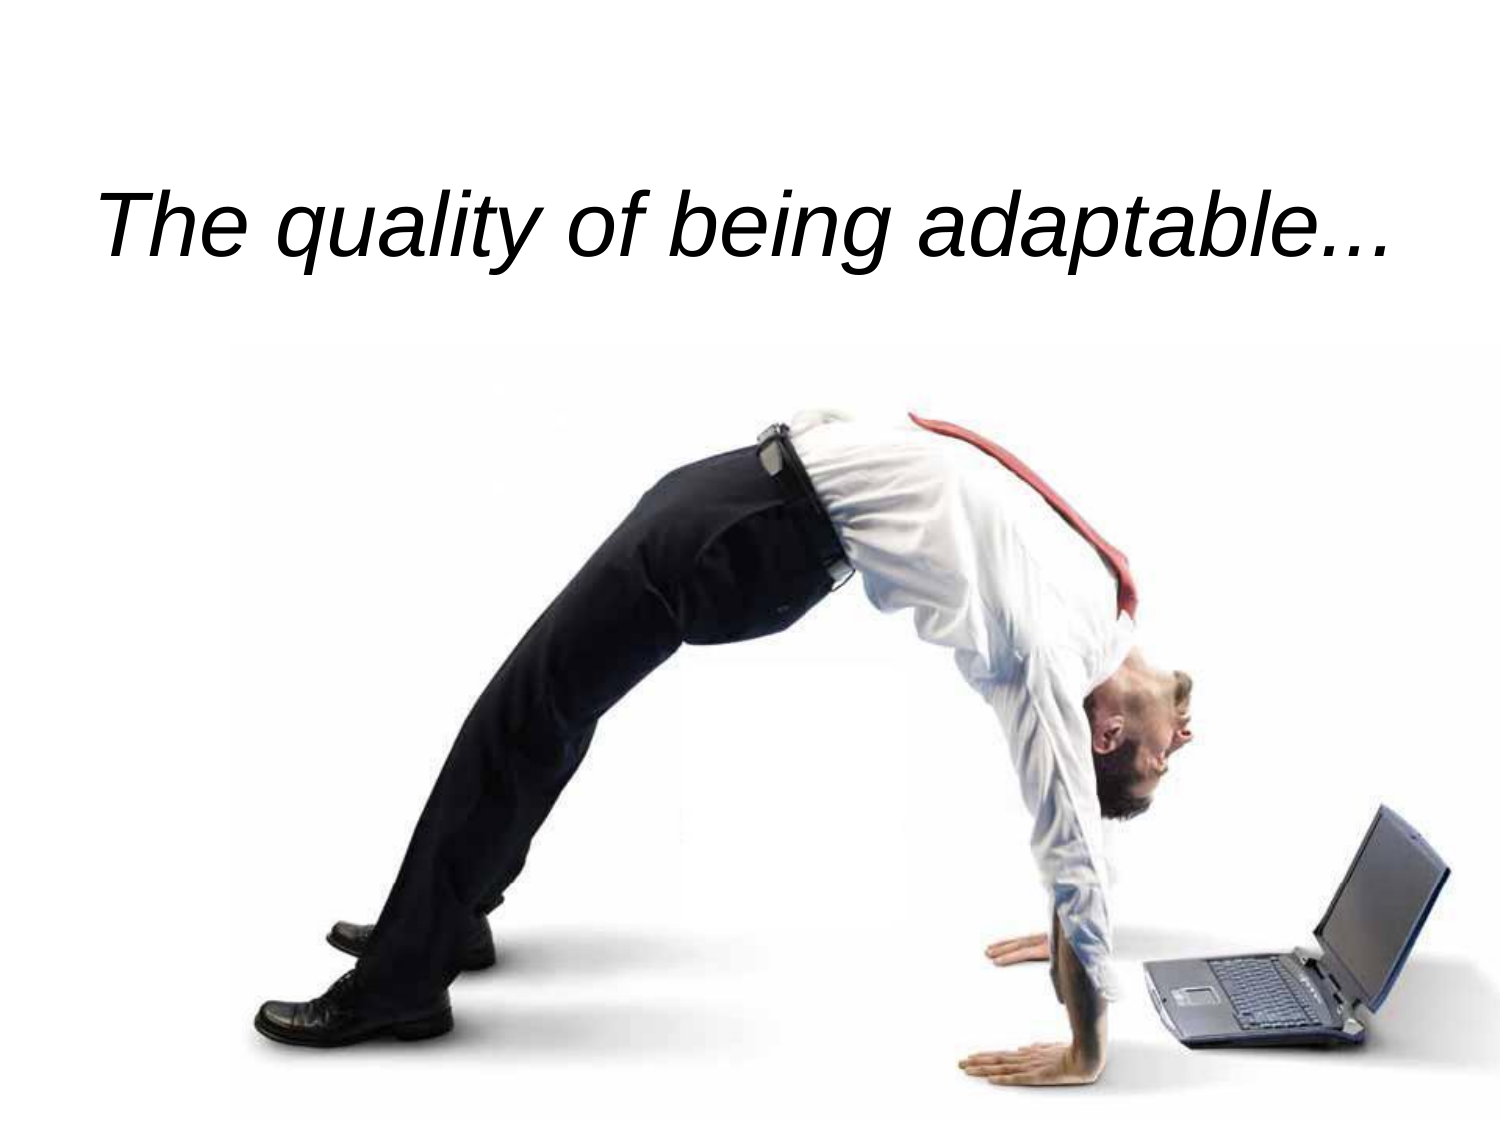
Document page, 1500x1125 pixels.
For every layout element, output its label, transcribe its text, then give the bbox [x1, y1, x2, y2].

picture [230, 345, 1500, 1121]
list The quality of being adaptable... [74, 44, 1425, 772]
